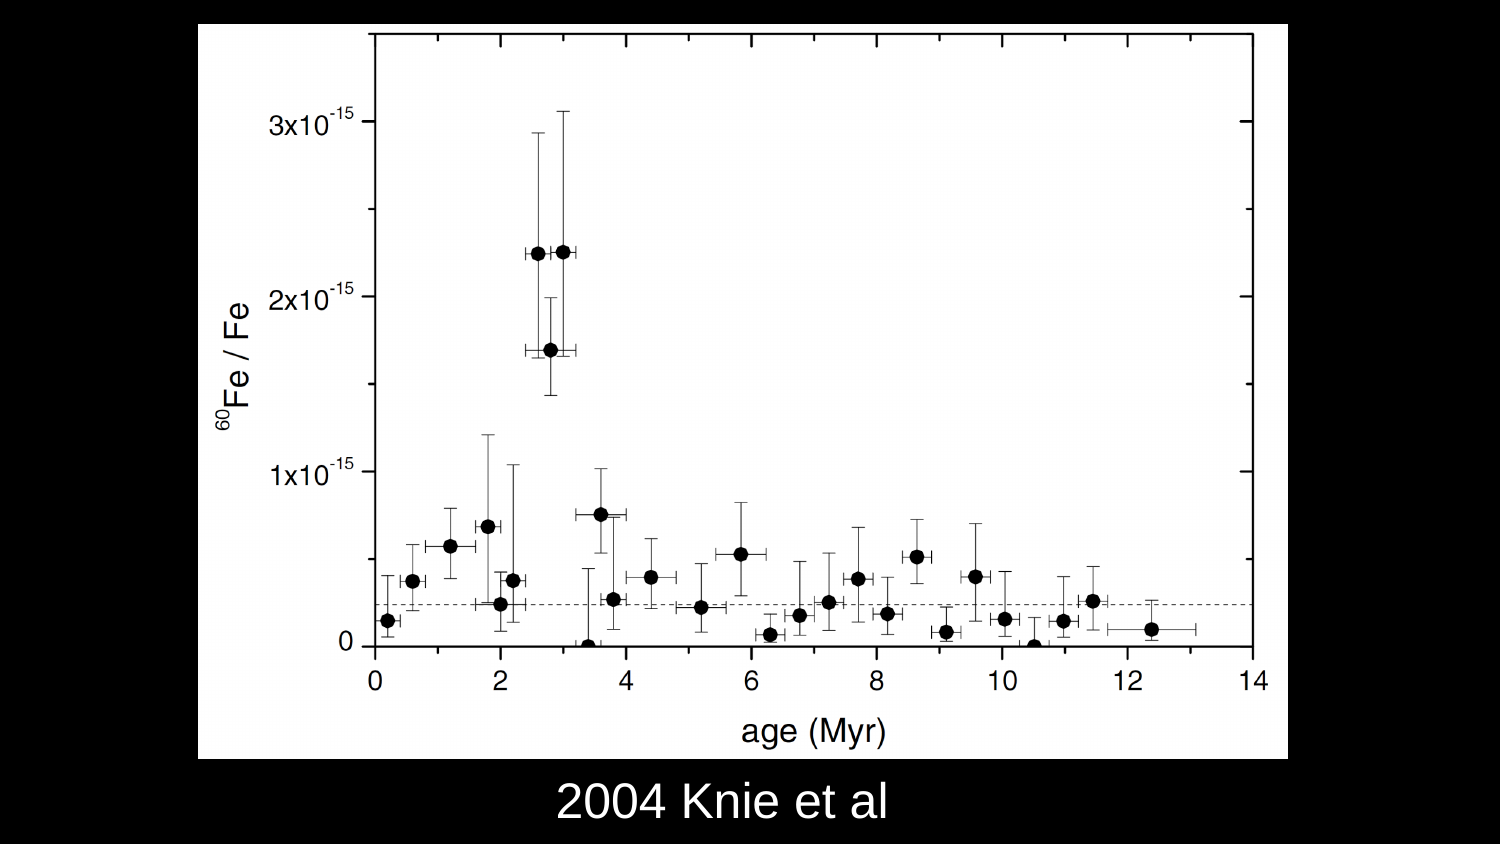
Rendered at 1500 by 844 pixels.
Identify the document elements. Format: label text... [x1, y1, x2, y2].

title 2004 Knie et al [540, 759, 1002, 844]
picture [198, 24, 1288, 759]
